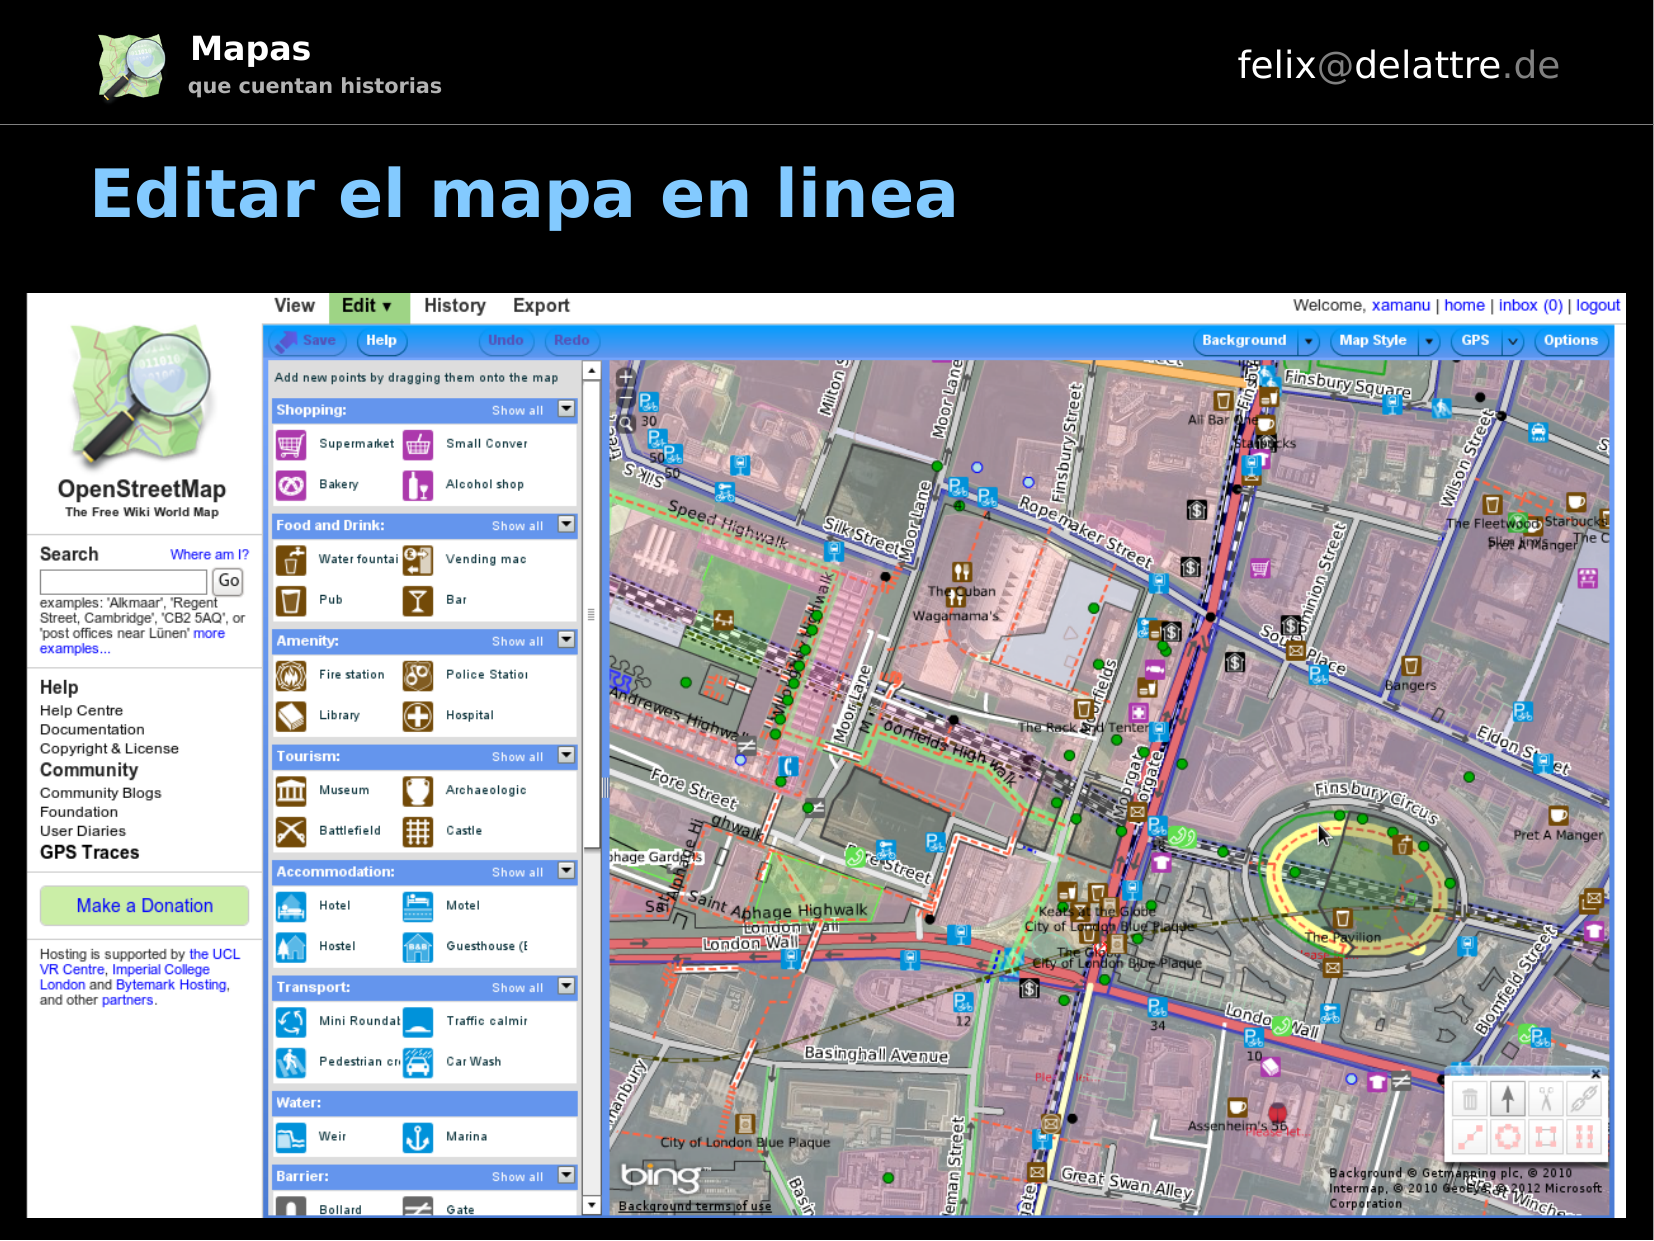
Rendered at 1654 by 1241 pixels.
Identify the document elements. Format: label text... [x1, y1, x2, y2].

picture [26, 293, 1626, 1218]
text_box Editar el mapa en linea [65, 138, 985, 250]
picture [95, 34, 169, 107]
